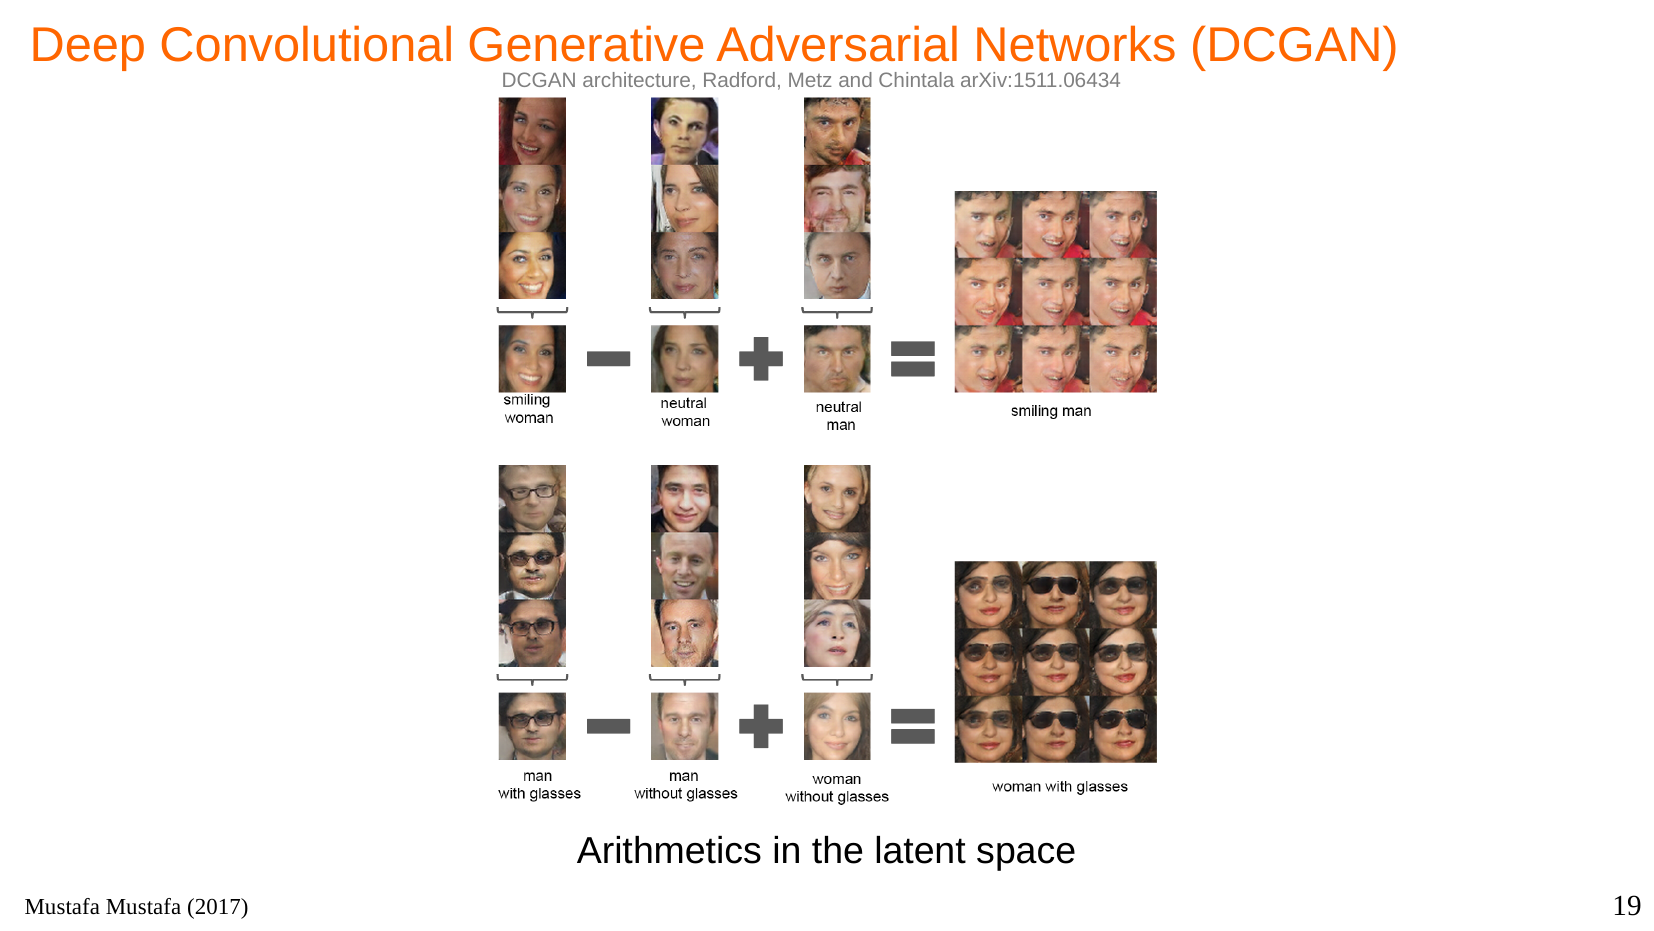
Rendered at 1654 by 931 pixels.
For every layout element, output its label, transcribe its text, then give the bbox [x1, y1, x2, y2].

text_box DCGAN architecture, Radford, Metz and Chintala arXiv:1511.06434 [486, 61, 1144, 100]
picture [495, 96, 1158, 824]
text_box Arithmetics in the latent space [562, 824, 1092, 880]
title Deep Convolutional Generative Adversarial Networks (DCGAN) [29, 15, 1621, 74]
